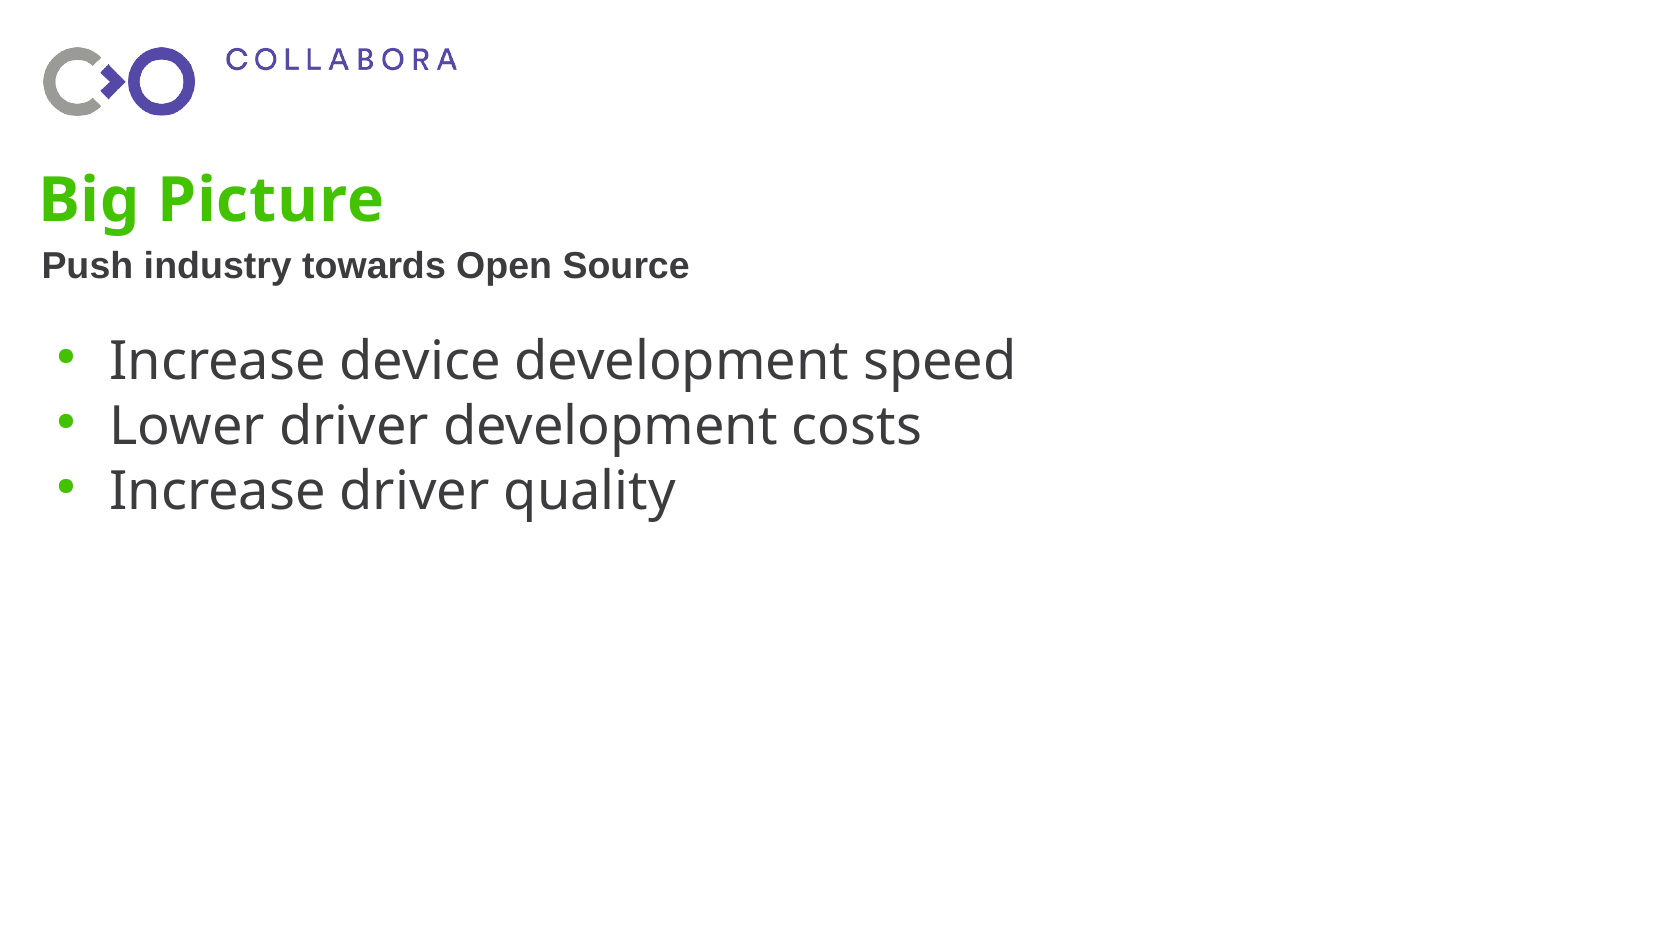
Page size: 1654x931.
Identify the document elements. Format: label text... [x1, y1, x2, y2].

picture [43, 47, 457, 116]
list Increase device development speed Lower driver development costs Increase driver quality [38, 325, 1614, 581]
title Big Picture [38, 159, 1614, 216]
text_box Push industry towards Open Source [41, 240, 1614, 290]
